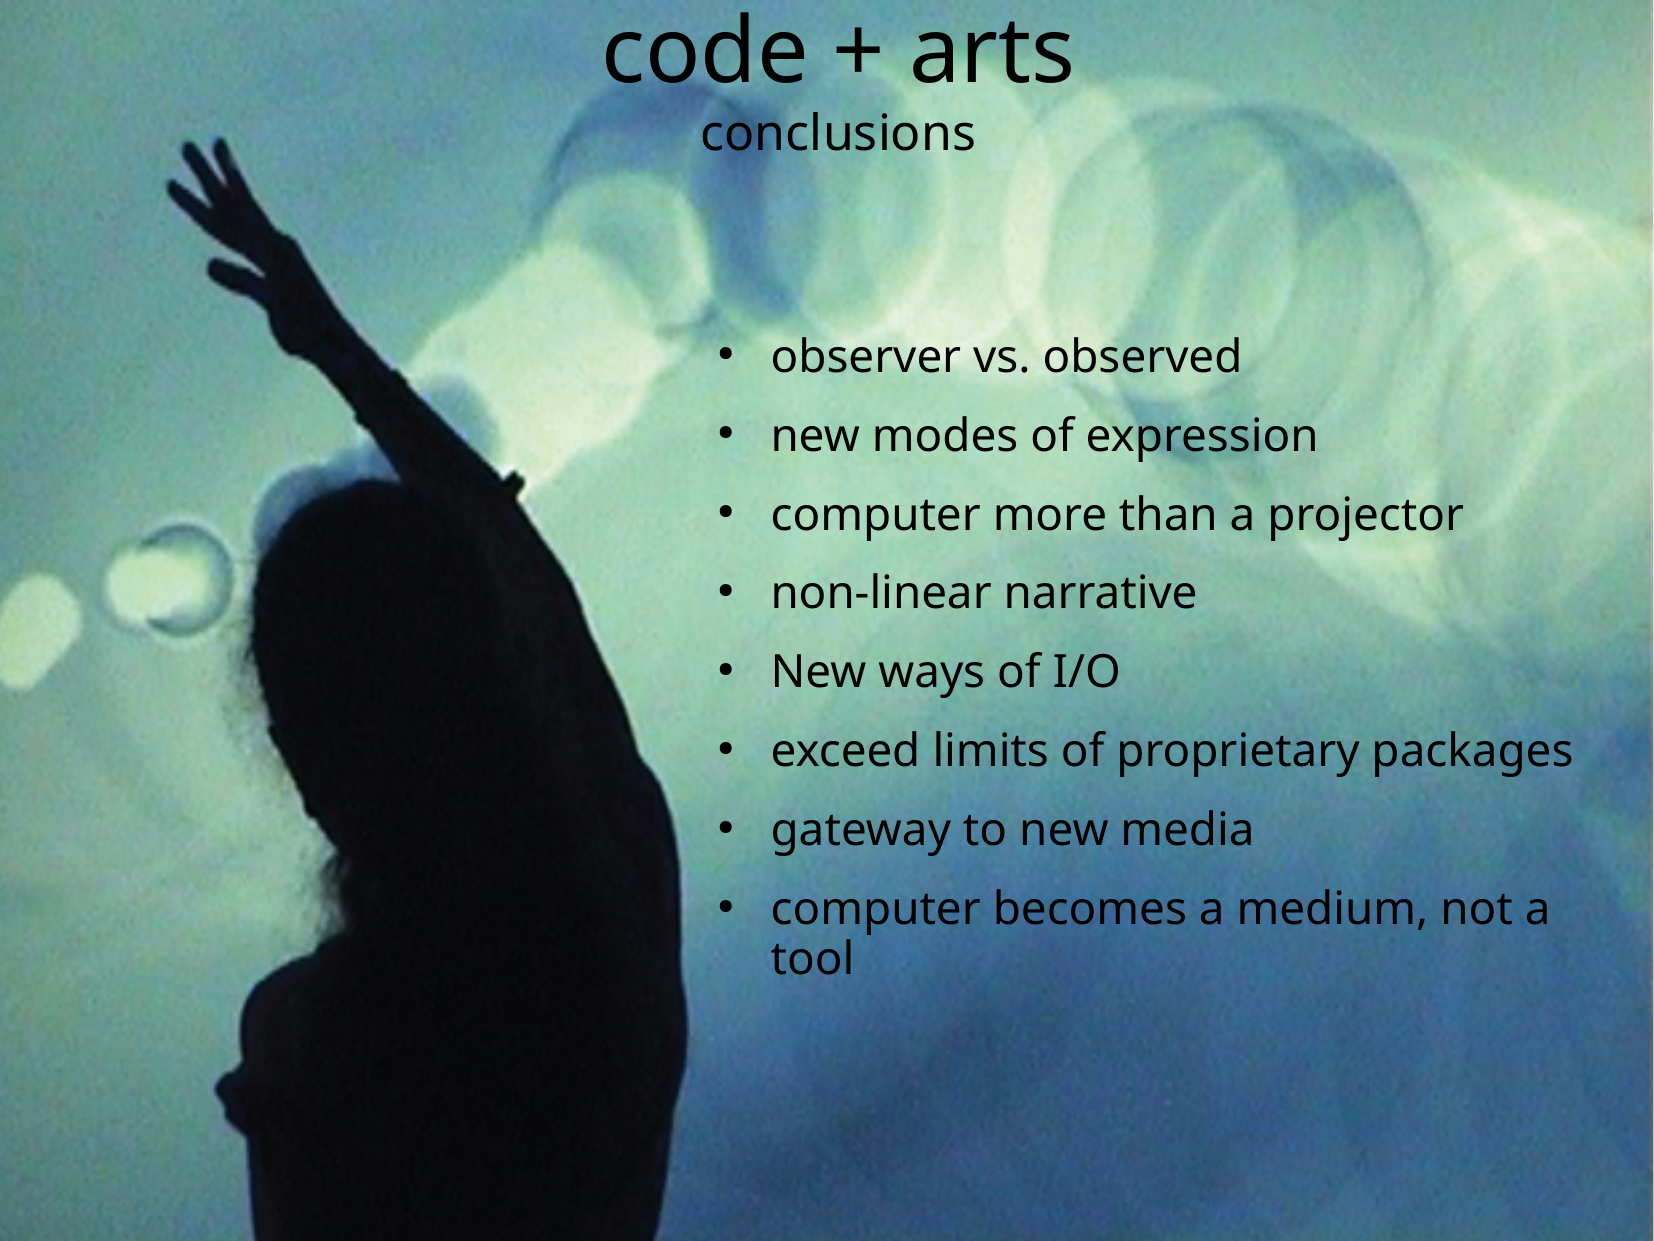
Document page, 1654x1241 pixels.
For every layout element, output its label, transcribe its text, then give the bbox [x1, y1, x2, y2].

title code + arts conclusions [10, 0, 1632, 180]
picture [0, 0, 1654, 1241]
list observer vs. observed new modes of expression computer more than a projector non-linear narrative New ways of I/O exceed limits of proprietary packages gateway to new media computer becomes a medium, not a tool [685, 324, 1619, 1139]
